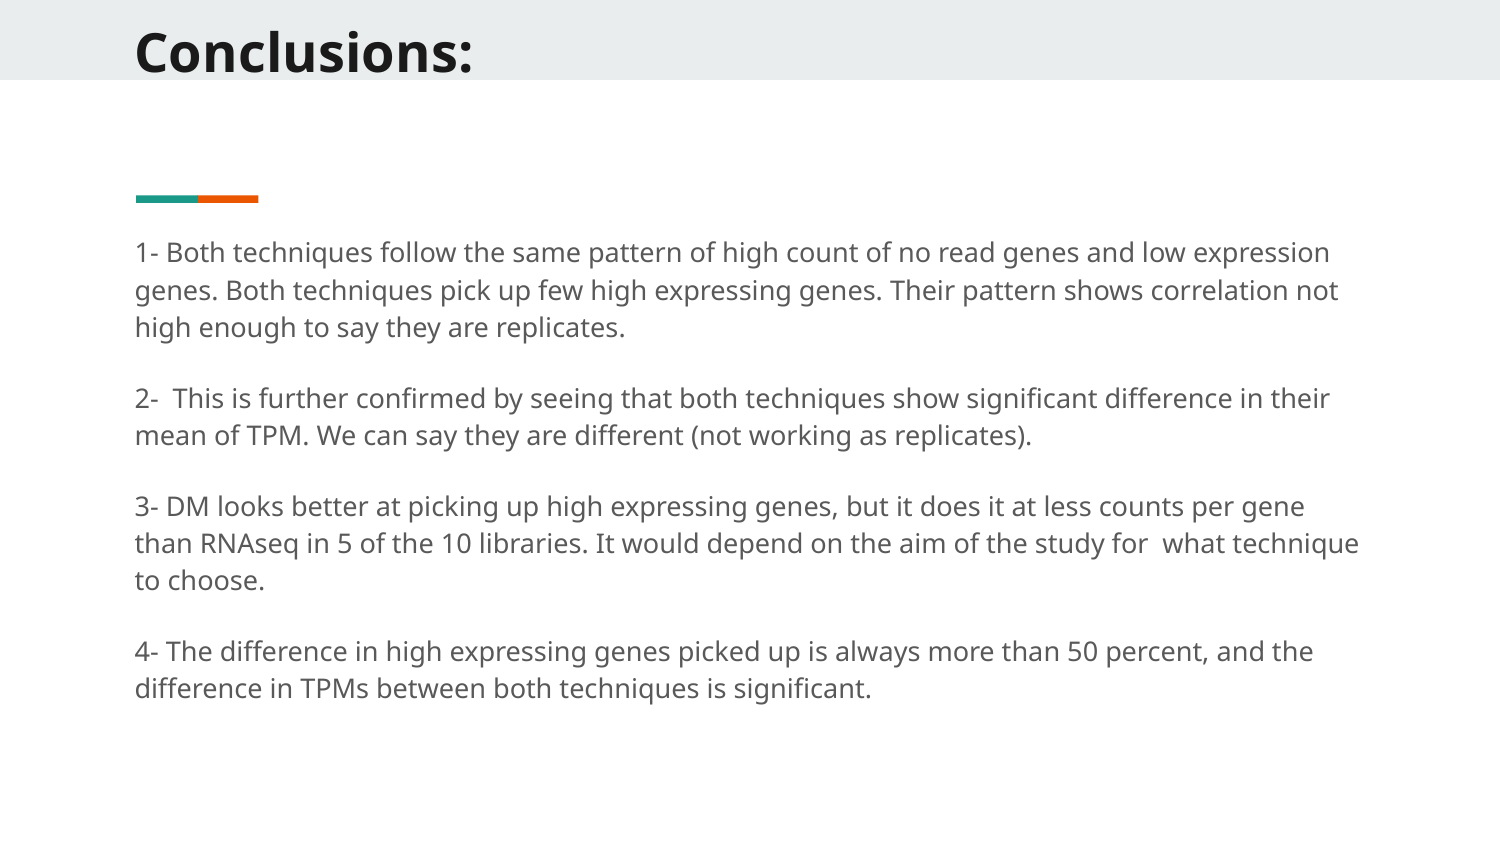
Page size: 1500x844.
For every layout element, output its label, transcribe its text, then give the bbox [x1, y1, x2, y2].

title Conclusions: [119, 3, 1381, 92]
list 1- Both techniques follow the same pattern of high count of no read genes and low expression genes. Both techniques pick up few high expressing genes. Their pattern shows correlation not high enough to say they are replicates. 2- This is further confirmed by seeing that both techniques show significant difference in their mean of TPM. We can say they are different (not working as replicates). 3- DM looks better at picking up high expressing genes, but it does it at less counts per gene than RNAseq in 5 of the 10 libraries. It would depend on the aim of the study for what technique to choose. 4- The difference in high expressing genes picked up is always more than 50 percent, and the difference in TPMs between both techniques is significant. [119, 216, 1381, 679]
